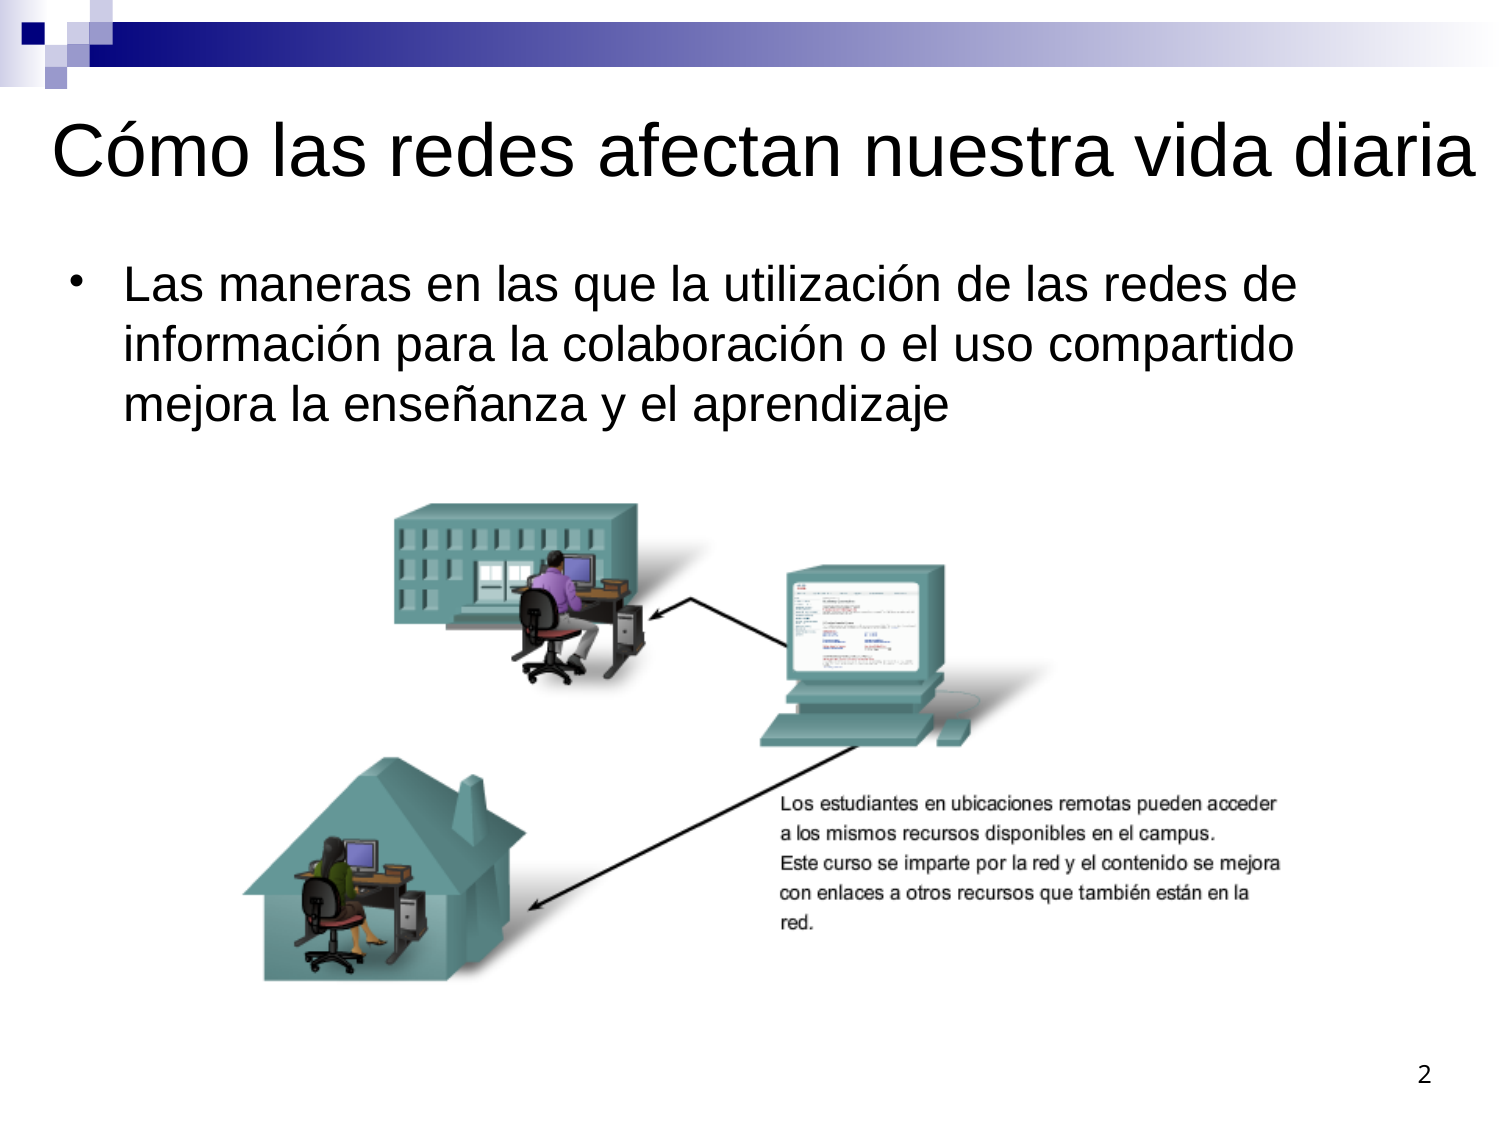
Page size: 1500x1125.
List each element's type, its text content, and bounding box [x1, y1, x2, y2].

text_box <número> [1074, 1025, 1447, 1101]
text_box Cómo las redes afectan nuestra vida diaria [36, 78, 1495, 216]
picture [196, 477, 1304, 1008]
text_box Las maneras en las que la utilización de las redes de información para la colaboración o el uso compartido mejora la enseñanza y el aprendizaje [53, 243, 1392, 1077]
